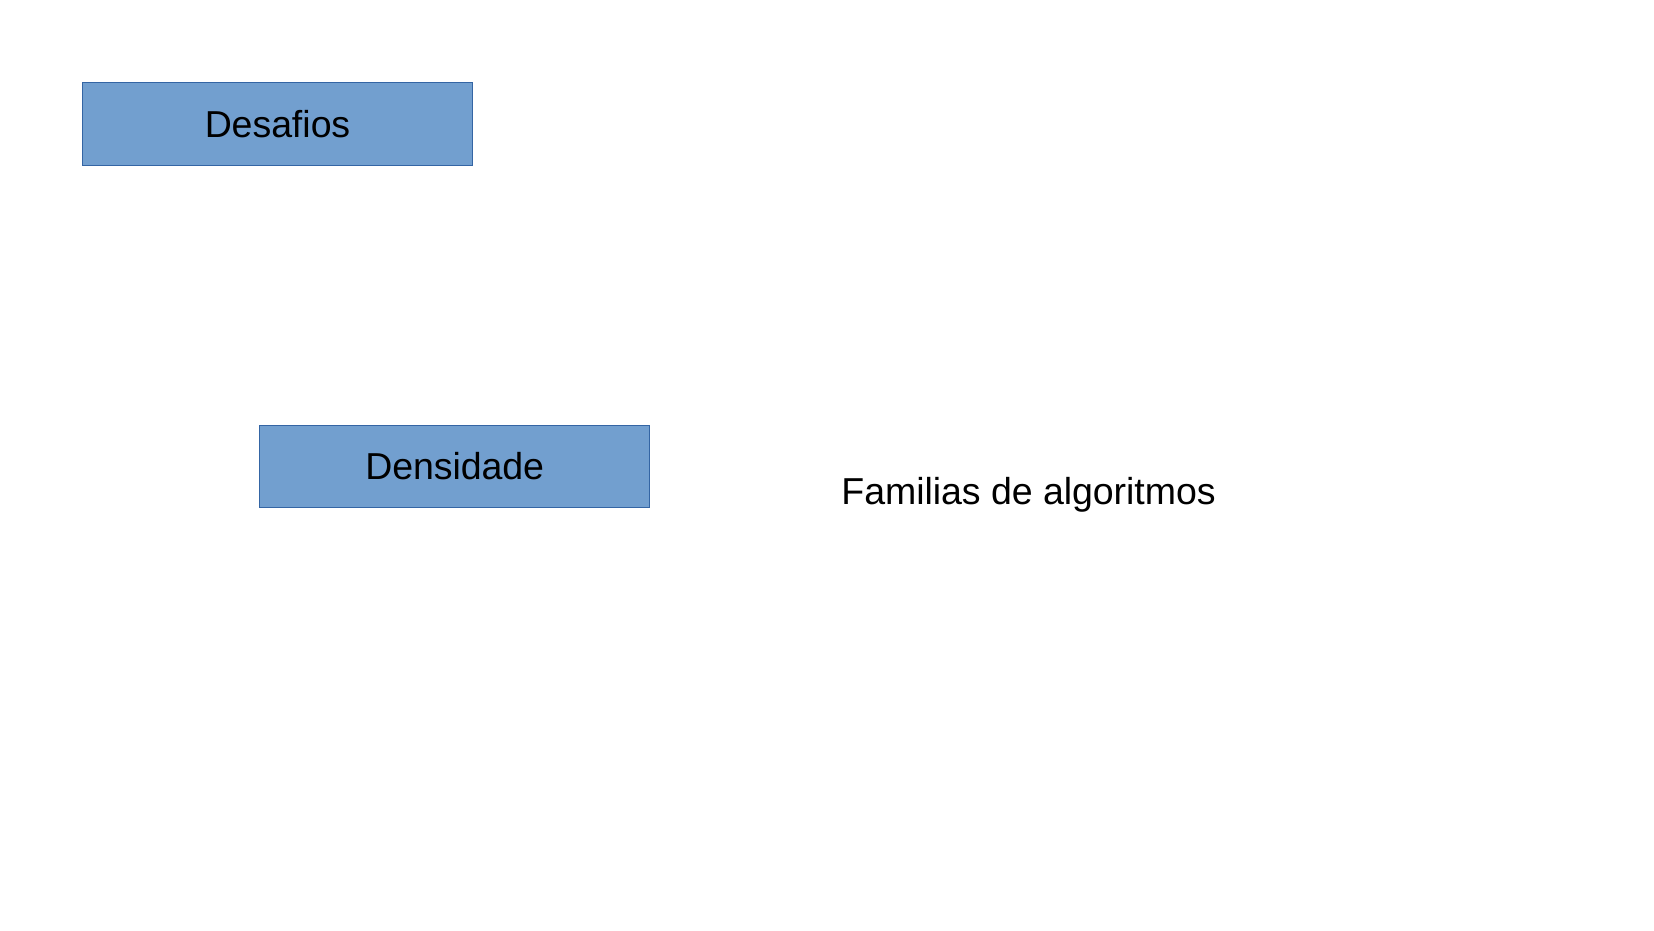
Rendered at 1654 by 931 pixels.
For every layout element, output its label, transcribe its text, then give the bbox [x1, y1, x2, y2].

text_box Desafios [82, 82, 473, 166]
text_box Densidade [259, 425, 650, 508]
text_box Familias de algoritmos [826, 462, 1416, 544]
